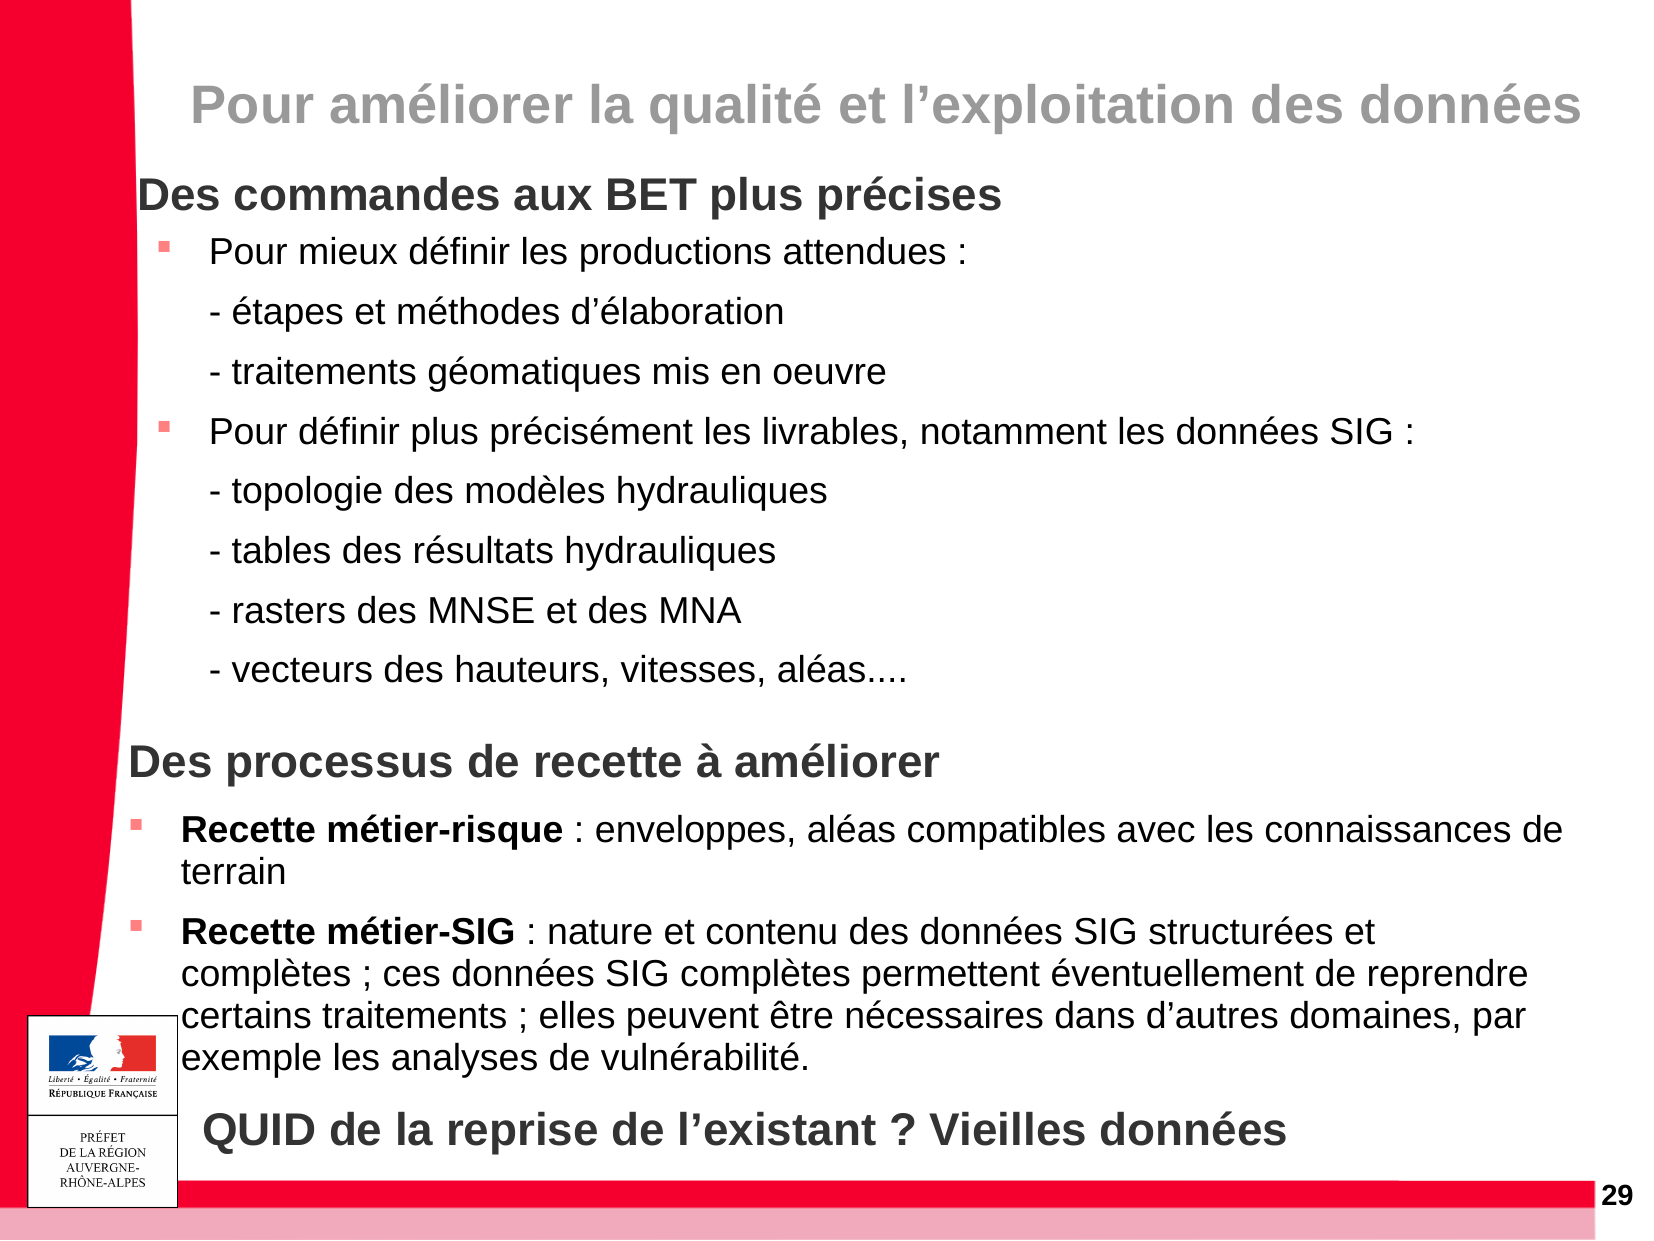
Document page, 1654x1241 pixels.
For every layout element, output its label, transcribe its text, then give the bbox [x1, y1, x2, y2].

title Des processus de recette à améliorer [128, 709, 1617, 814]
title QUID de la reprise de l’existant ? Vieilles données [202, 1077, 1654, 1181]
list Recette métier-risque : enveloppes, aléas compatibles avec les connaissances de terrain Recette métier-SIG : nature et contenu des données SIG structurées et complètes ; ces données SIG complètes permettent éventuellement de reprendre certains traitements ; elles peuvent être nécessaires dans d’autres domaines, par exemple les analyses de vulnérabilité. [109, 808, 1576, 1079]
picture [0, 0, 1654, 1240]
title Pour améliorer la qualité et l’exploitation des données [143, 40, 1632, 170]
title Des commandes aux BET plus précises [137, 129, 1626, 260]
list Pour mieux définir les productions attendues : - étapes et méthodes d’élaboration - traitements géomatiques mis en oeuvre Pour définir plus précisément les livrables, notamment les données SIG : - topologie des modèles hydrauliques - tables des résultats hydrauliques - rasters des MNSE et des MNA - vecteurs des hauteurs, vitesses, aléas.... [137, 260, 1604, 692]
